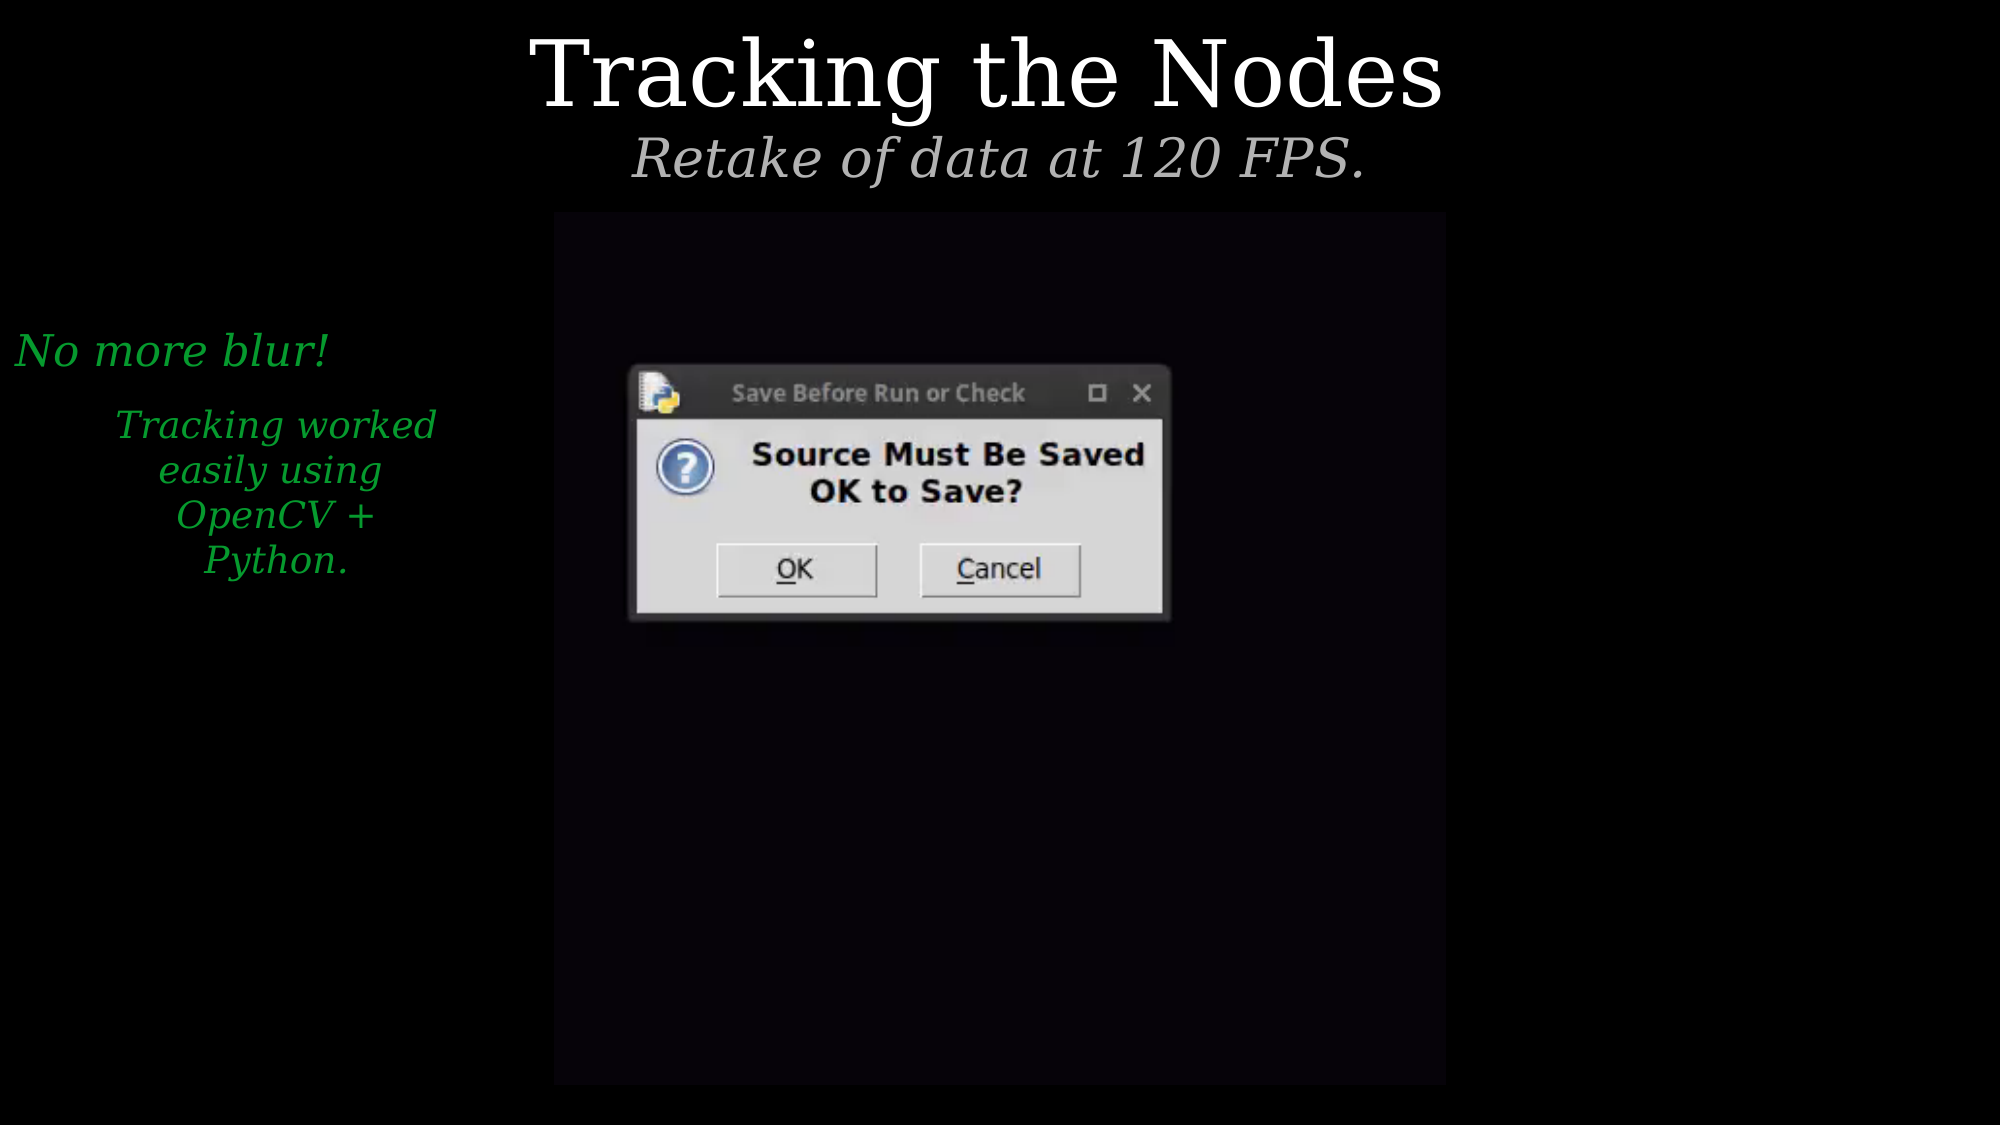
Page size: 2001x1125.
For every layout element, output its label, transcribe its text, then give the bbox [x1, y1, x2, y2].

list Tracking worked easily using OpenCV + Python. [89, 393, 465, 636]
title Retake of data at 120 FPS. [514, 115, 1486, 280]
text_box [553, 211, 1447, 1086]
title Tracking the Nodes [514, 7, 1486, 115]
list No more blur! [0, 315, 350, 458]
